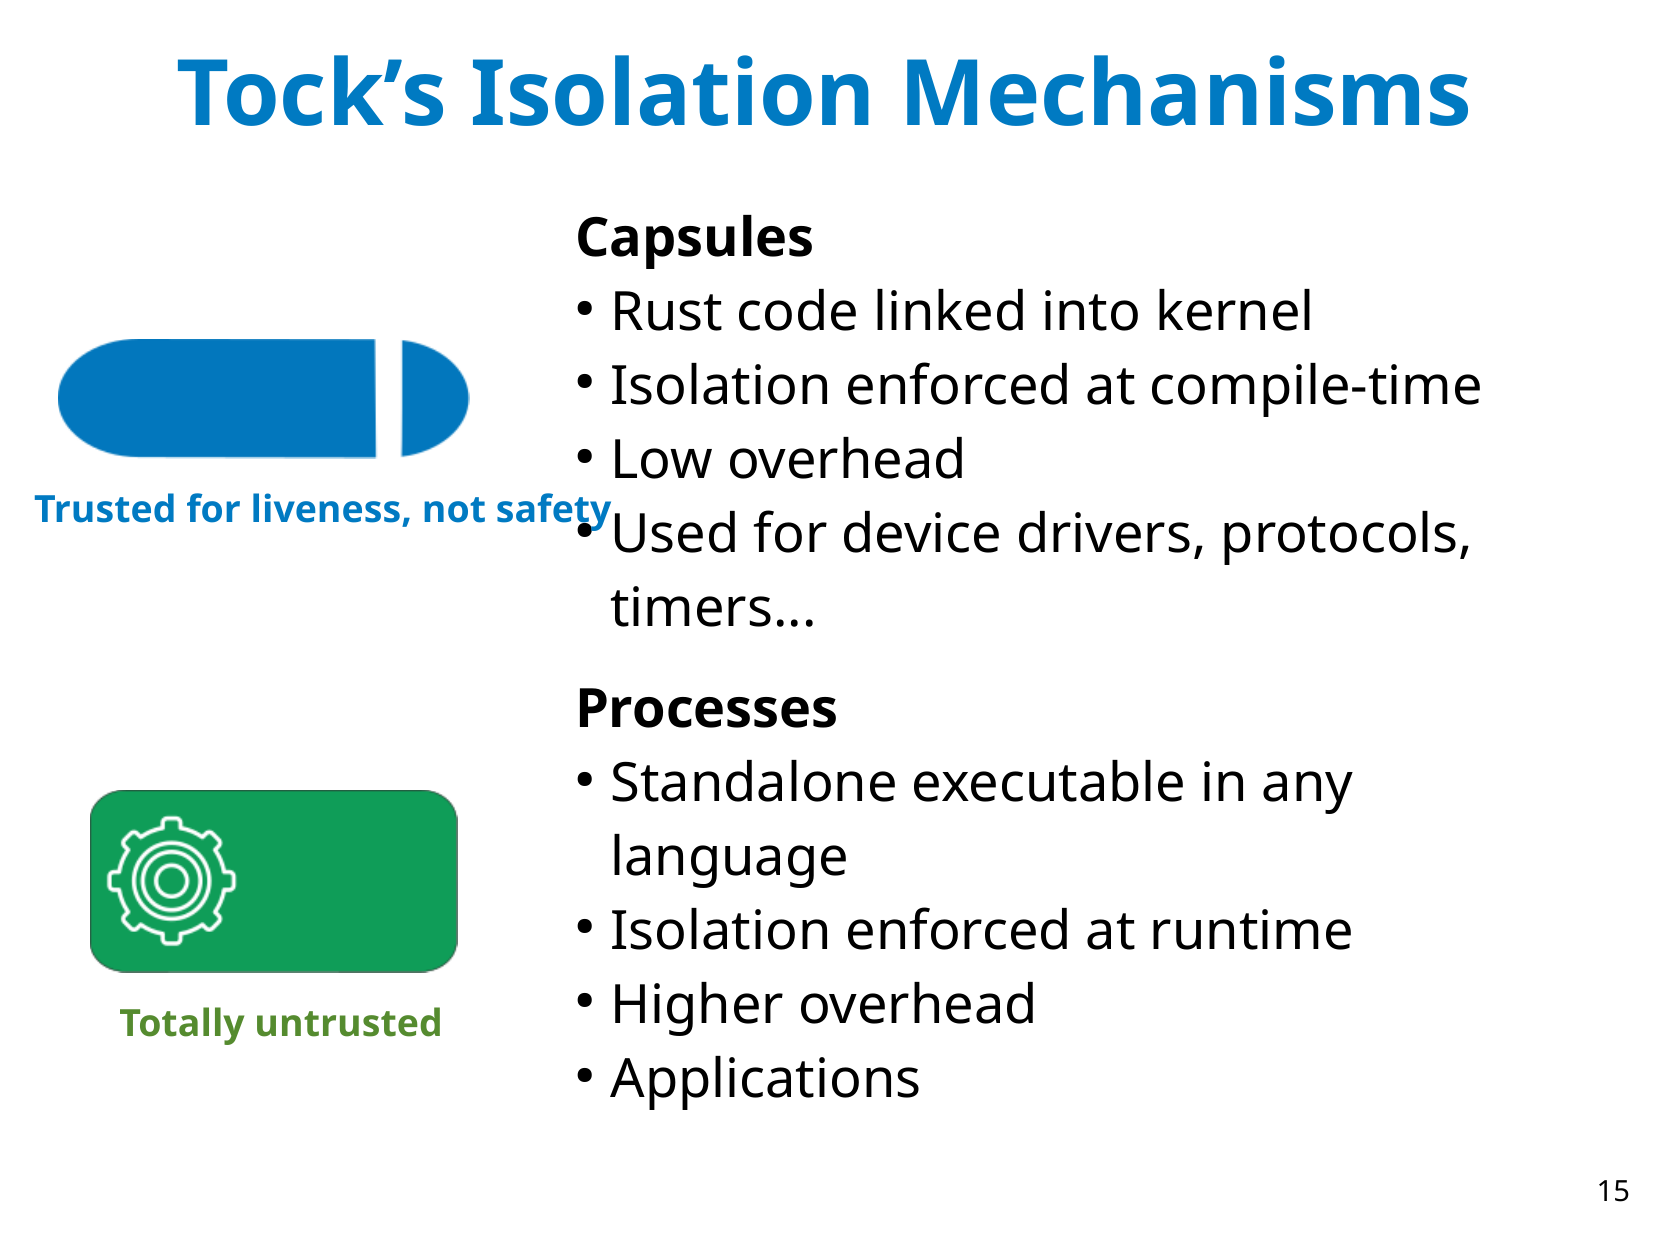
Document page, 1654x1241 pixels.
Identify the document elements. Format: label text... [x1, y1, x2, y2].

text_box Processes Standalone executable in any language Isolation enforced at runtime Higher overhead Applications [560, 679, 1561, 1104]
text_box Totally untrusted [104, 988, 418, 1052]
text_box Trusted for liveness, not safety [19, 475, 558, 538]
picture [90, 790, 458, 973]
text_box Tock’s Isolation Mechanisms [0, 0, 1651, 181]
picture [58, 339, 470, 459]
text_box Capsules Rust code linked into kernel Isolation enforced at compile-time Low overhead Used for device drivers, protocols, timers... [560, 191, 1621, 650]
